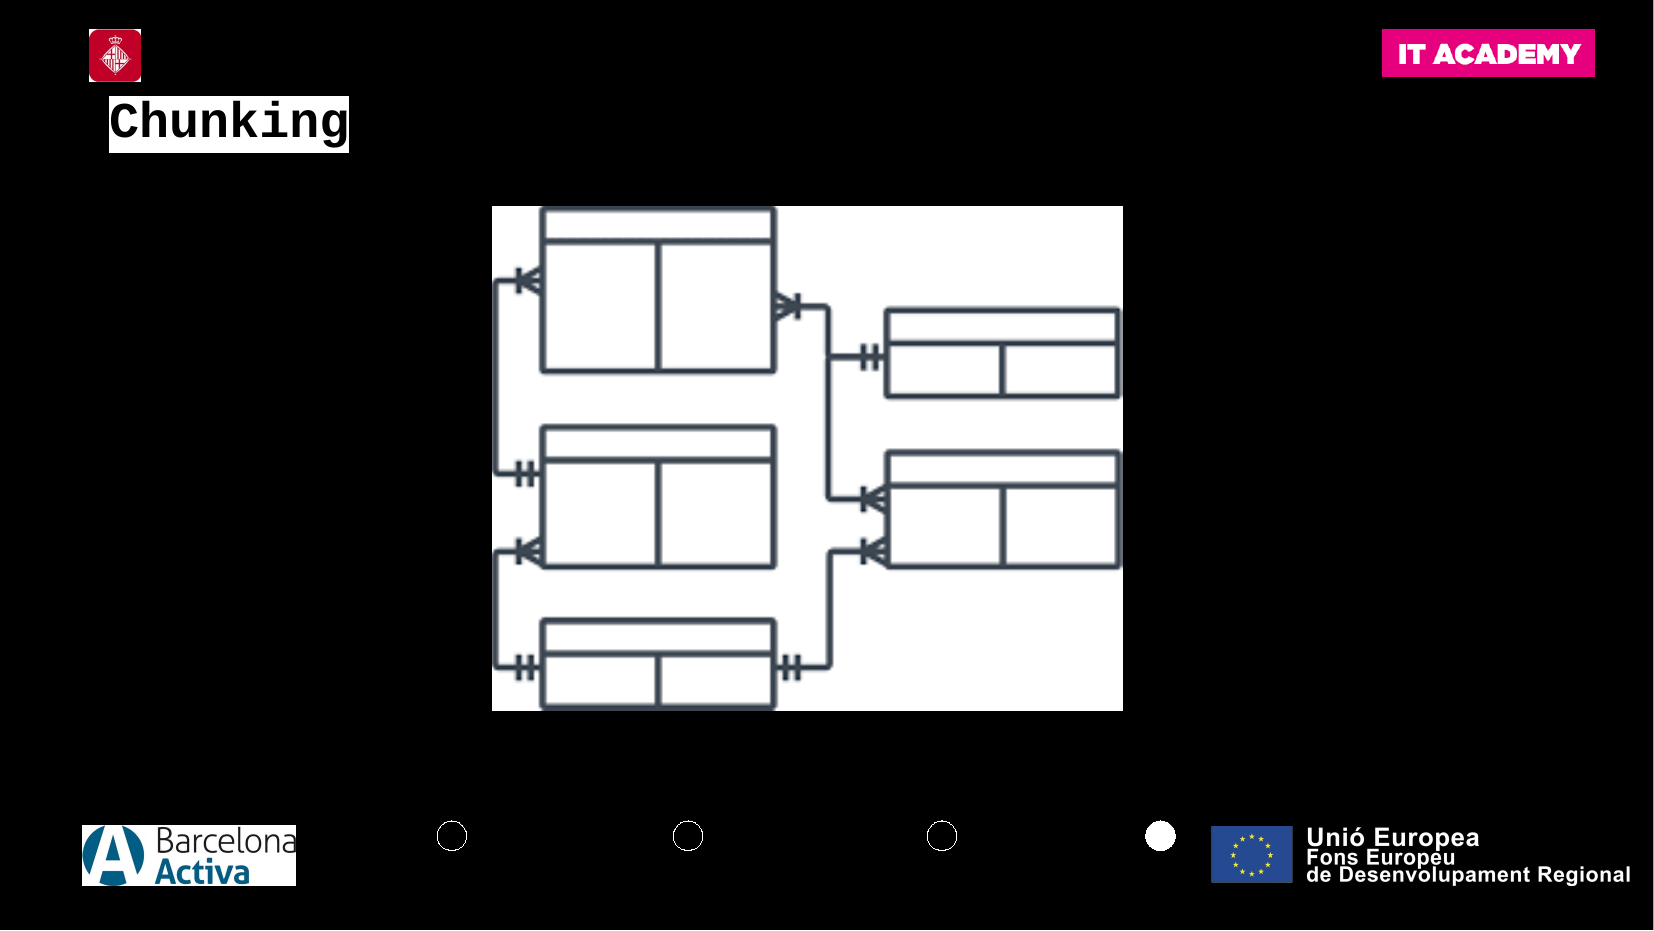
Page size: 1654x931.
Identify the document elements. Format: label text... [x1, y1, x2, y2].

picture [89, 29, 141, 82]
picture [1210, 826, 1631, 886]
text_box Chunking [94, 88, 1447, 180]
text_box [437, 820, 467, 851]
text_box [673, 820, 703, 851]
text_box [927, 820, 957, 851]
text_box [1145, 820, 1176, 851]
picture [82, 825, 296, 886]
picture [492, 206, 1123, 711]
picture [1382, 29, 1595, 77]
